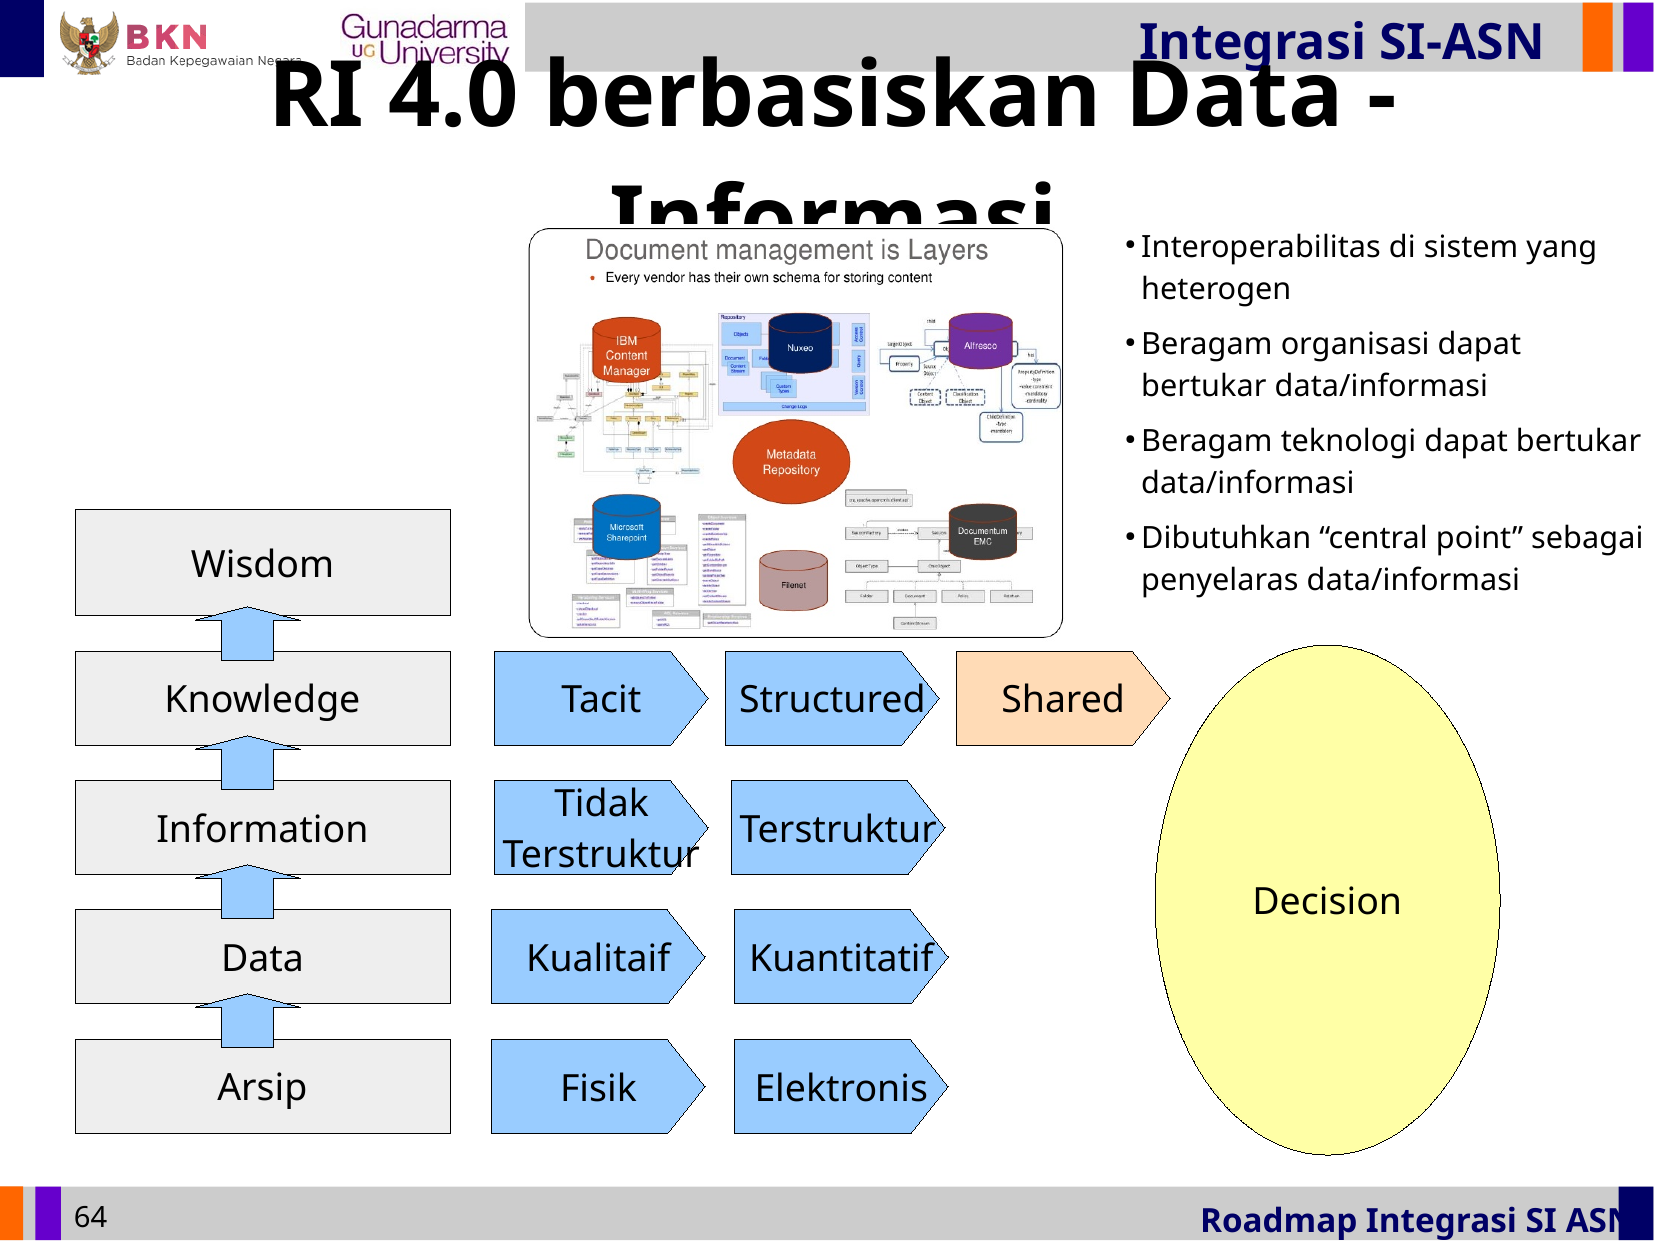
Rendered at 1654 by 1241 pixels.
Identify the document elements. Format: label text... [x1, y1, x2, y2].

text_box [195, 606, 301, 661]
picture [525, 224, 1066, 643]
text_box Structured [725, 651, 940, 746]
text_box Tacit [494, 651, 709, 746]
text_box Arsip [75, 1039, 451, 1134]
text_box Elektronis [734, 1039, 949, 1134]
text_box Terstruktur [731, 780, 946, 875]
text_box [195, 735, 301, 790]
text_box [195, 864, 301, 919]
text_box Shared [956, 651, 1171, 746]
text_box Fisik [491, 1039, 706, 1134]
text_box Information [75, 780, 451, 875]
text_box [195, 993, 301, 1048]
title RI 4.0 berbasiskan Data - Informasi [77, 90, 1591, 217]
text_box Decision [1155, 645, 1501, 1156]
text_box Kualitaif [491, 909, 706, 1004]
text_box Kuantitatif [734, 909, 949, 1004]
text_box Tidak Terstruktur [494, 780, 709, 875]
text_box Data [75, 909, 451, 1004]
picture [340, 0, 510, 70]
picture [60, 11, 301, 75]
list Interoperabilitas di sistem yang heterogen Beragam organisasi dapat bertukar data/informasi Beragam teknologi dapat bertukar data/informasi Dibutuhkan “central point” sebagai penyelaras data/informasi [1125, 225, 1651, 610]
text_box Wisdom [75, 509, 451, 616]
text_box Knowledge [75, 651, 451, 746]
